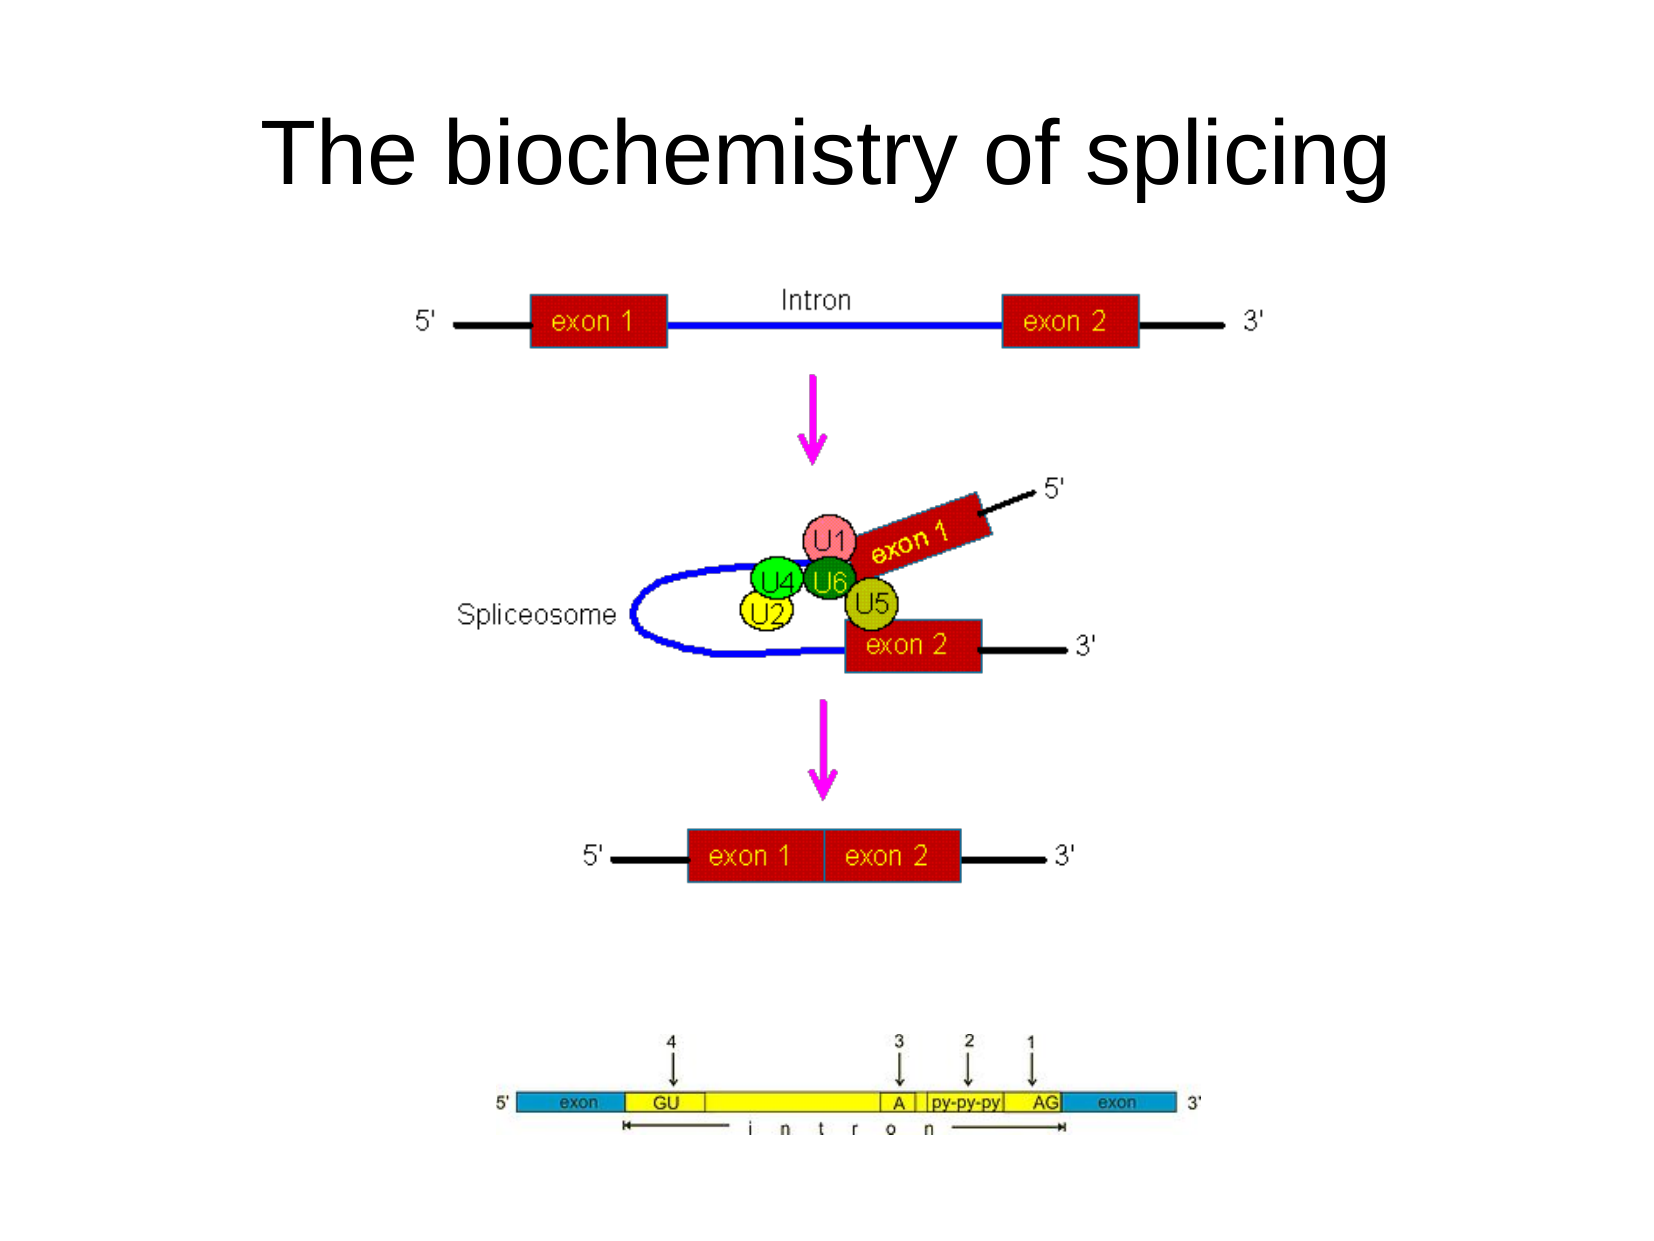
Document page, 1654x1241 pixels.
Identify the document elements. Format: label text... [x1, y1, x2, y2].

title The biochemistry of splicing [82, 49, 1571, 257]
picture [415, 284, 1266, 886]
picture [496, 1034, 1201, 1135]
